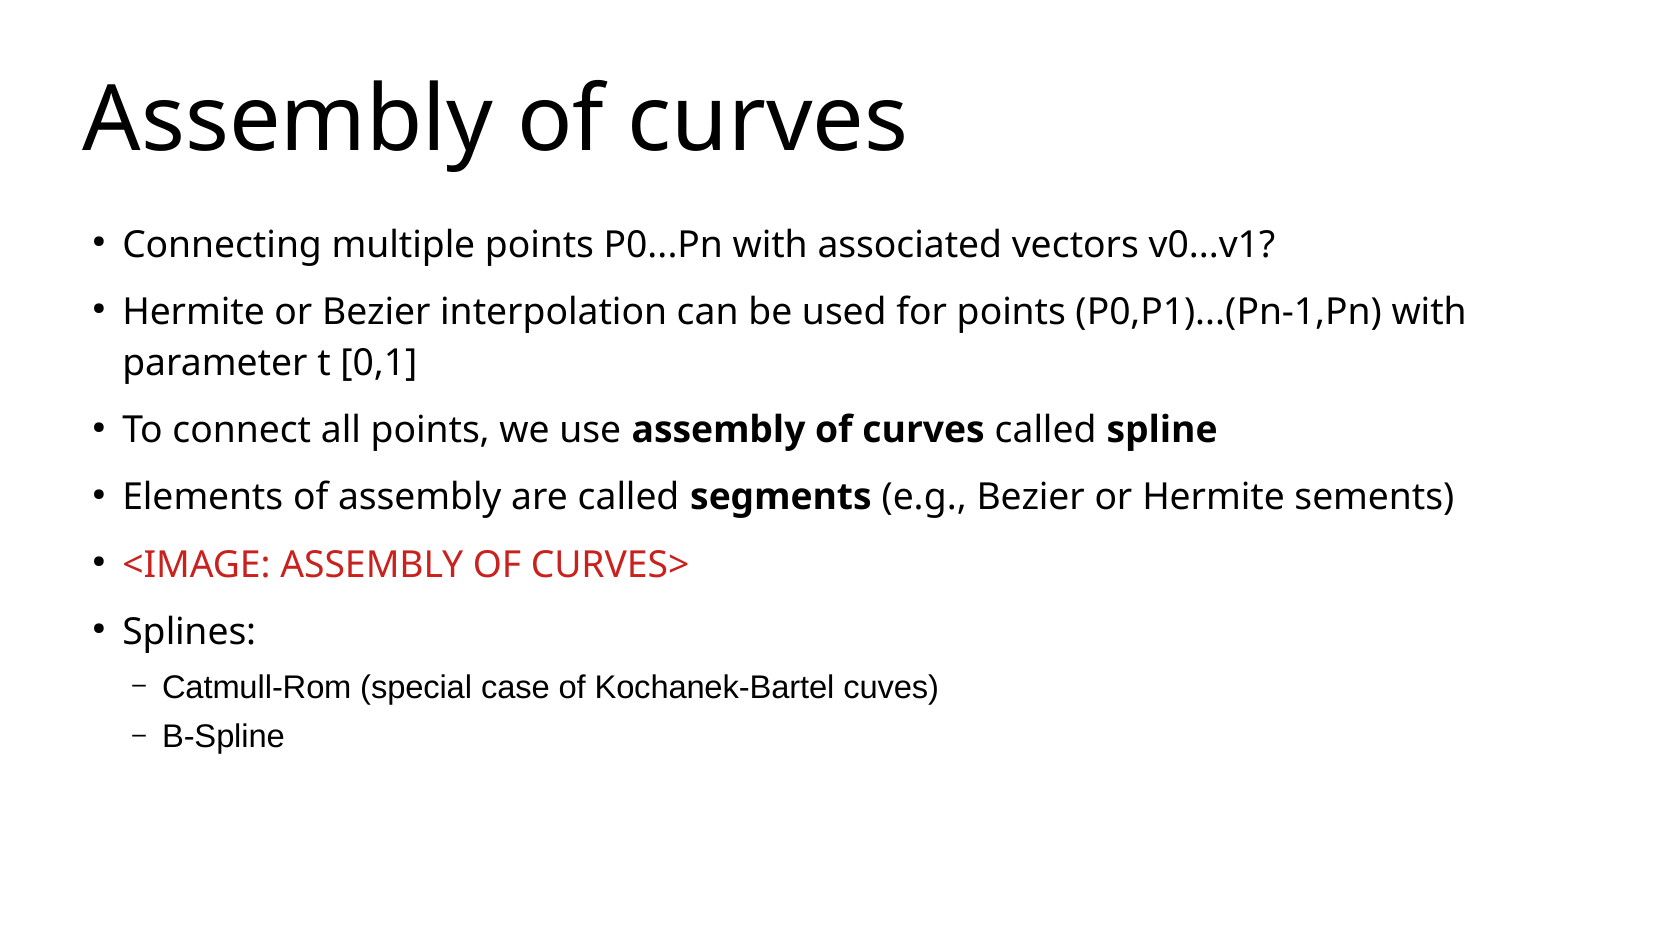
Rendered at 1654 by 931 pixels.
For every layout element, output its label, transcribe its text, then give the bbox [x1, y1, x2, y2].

list Connecting multiple points P0...Pn with associated vectors v0...v1? Hermite or Bezier interpolation can be used for points (P0,P1)...(Pn-1,Pn) with parameter t [0,1] To connect all points, we use assembly of curves called spline Elements of assembly are called segments (e.g., Bezier or Hermite sements) <IMAGE: ASSEMBLY OF CURVES> Splines: Catmull-Rom (special case of Kochanek-Bartel cuves) B-Spline [82, 217, 1571, 758]
title Assembly of curves [82, 37, 1571, 193]
